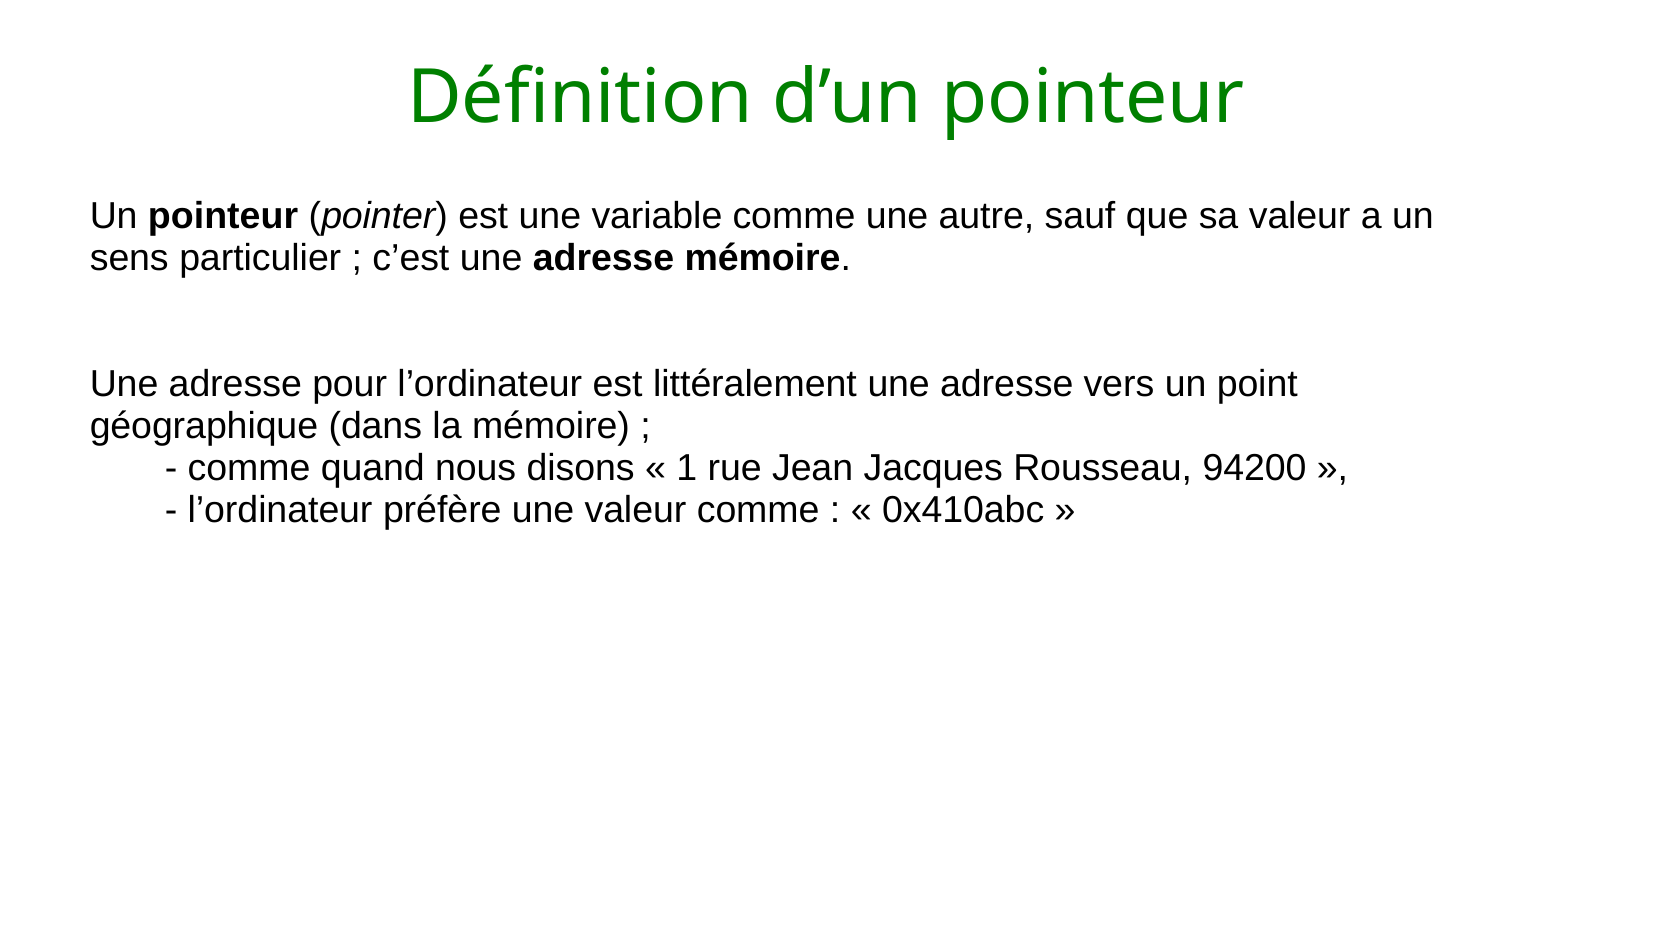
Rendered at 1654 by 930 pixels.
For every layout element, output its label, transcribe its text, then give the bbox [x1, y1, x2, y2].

text_box Un pointeur (pointer) est une variable comme une autre, sauf que sa valeur a un sens particulier ; c’est une adresse mémoire. Une adresse pour l’ordinateur est littéralement une adresse vers un point géographique (dans la mémoire) ; - comme quand nous disons « 1 rue Jean Jacques Rousseau, 94200 », - l’ordinateur préfère une valeur comme : « 0x410abc » [74, 187, 1500, 833]
title Définition d’un pointeur [82, 37, 1571, 150]
